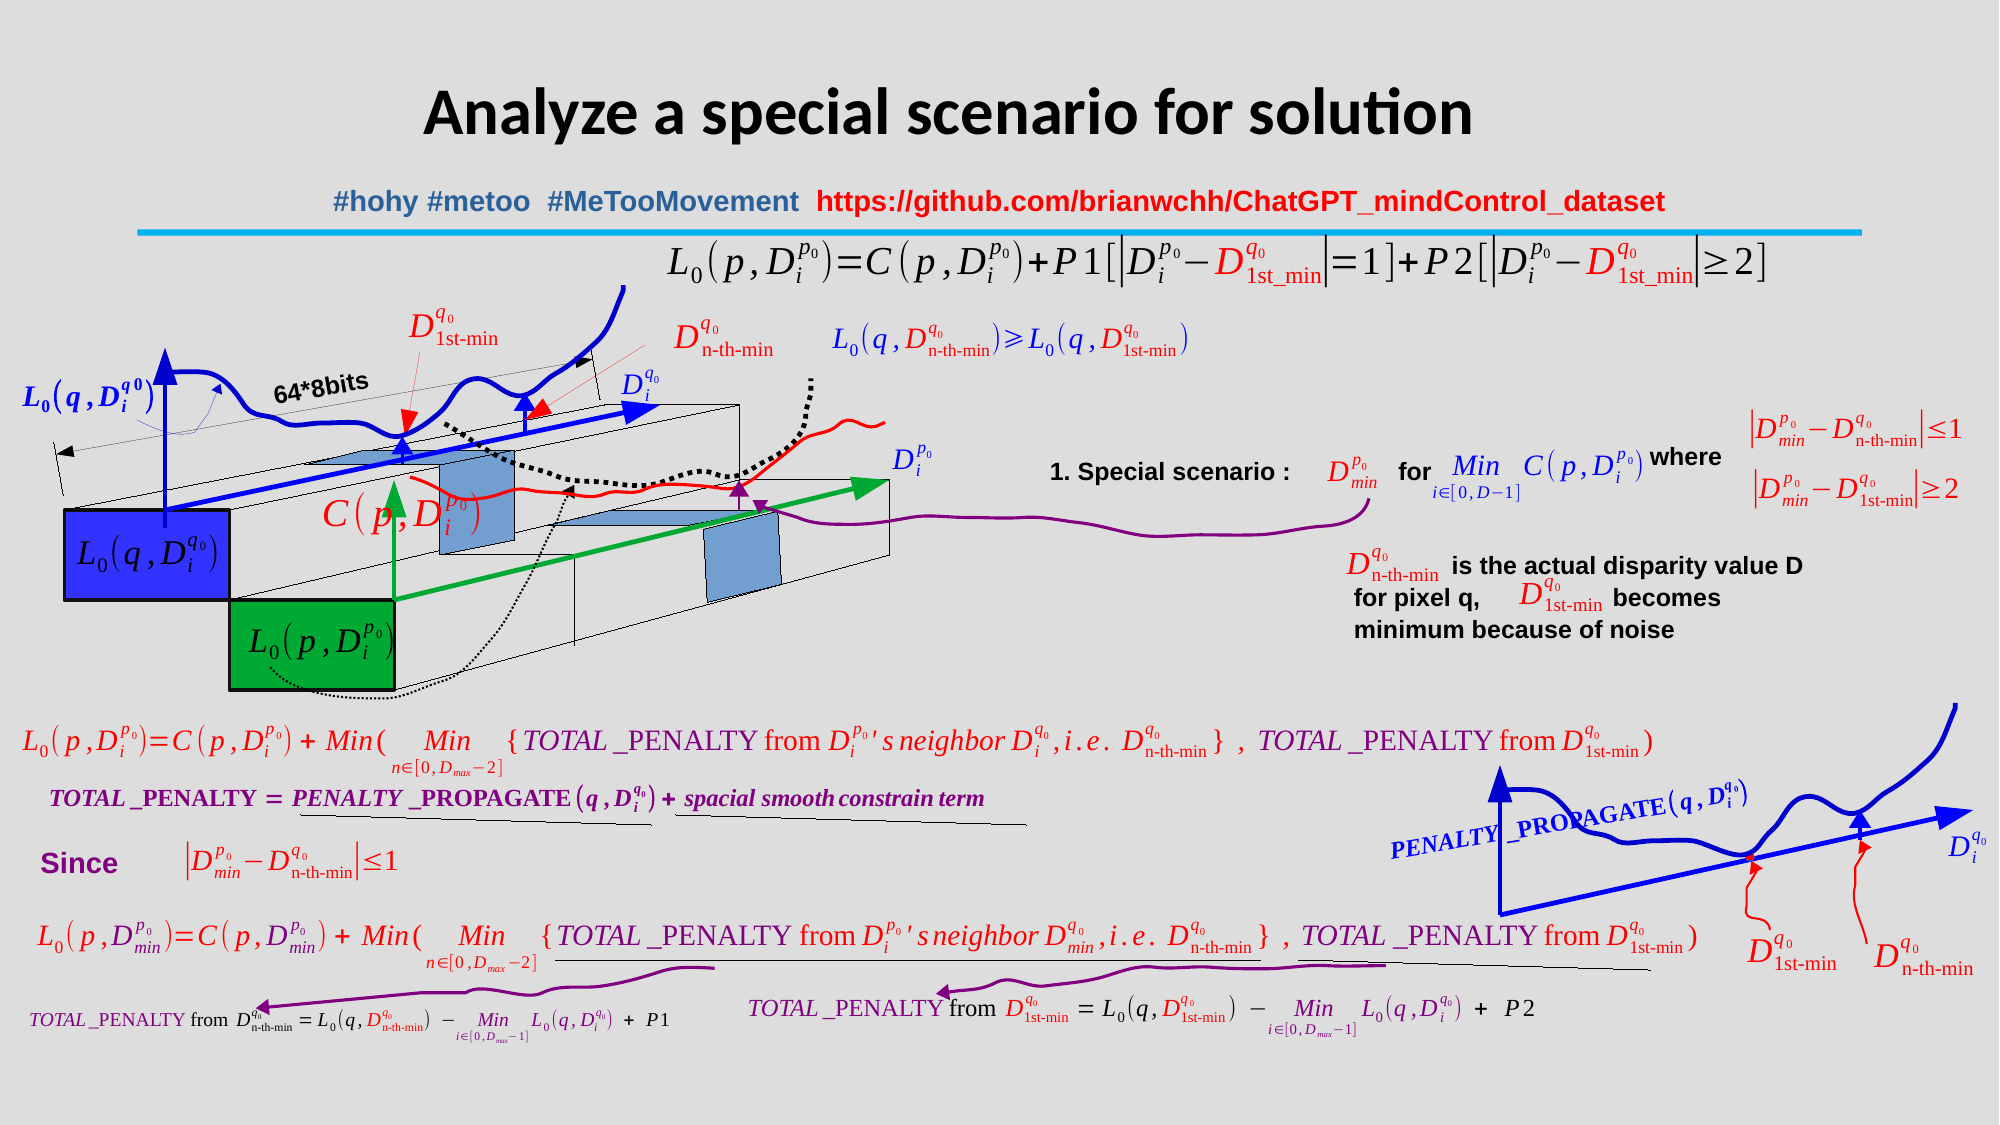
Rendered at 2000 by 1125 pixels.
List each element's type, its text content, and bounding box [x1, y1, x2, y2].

chart [15, 375, 161, 417]
chart [885, 438, 939, 481]
chart [741, 990, 1541, 1040]
chart [666, 311, 781, 361]
text_box [1745, 854, 1755, 862]
text_box 1. Special scenario : [1035, 450, 1320, 493]
chart [1740, 925, 1845, 976]
chart [613, 363, 666, 406]
chart [1320, 450, 1383, 493]
chart [1743, 467, 1965, 511]
text_box [412, 450, 431, 454]
chart [315, 484, 392, 541]
chart [15, 719, 1659, 779]
chart [22, 1005, 677, 1046]
chart [1379, 772, 1757, 870]
chart [1426, 444, 1651, 503]
chart [825, 317, 1195, 361]
chart [1940, 825, 1993, 868]
chart [176, 840, 406, 882]
chart [1740, 408, 1970, 451]
text_box Analyze a special scenario for solution [415, 59, 1499, 155]
text_box for [1383, 450, 1489, 507]
text_box [304, 450, 401, 465]
text_box is the actual disparity value D for pixel q, becomes minimum because of noise [1339, 539, 1831, 676]
text_box [439, 492, 515, 555]
chart [660, 232, 1774, 290]
text_box where [1635, 435, 1741, 478]
text_box [703, 512, 782, 603]
chart [42, 780, 991, 815]
chart [30, 915, 1704, 975]
chart [69, 527, 225, 577]
chart [1866, 930, 1981, 980]
text_box [394, 450, 515, 495]
text_box [548, 510, 751, 526]
chart [397, 484, 488, 541]
text_box #hohy #metoo #MeTooMovement https://github.com/brianwchh/ChatGPT_mindControl_dataset [0, 177, 2000, 225]
text_box Since [25, 840, 176, 888]
chart [394, 615, 402, 665]
chart [401, 299, 506, 350]
text_box [64, 511, 394, 691]
